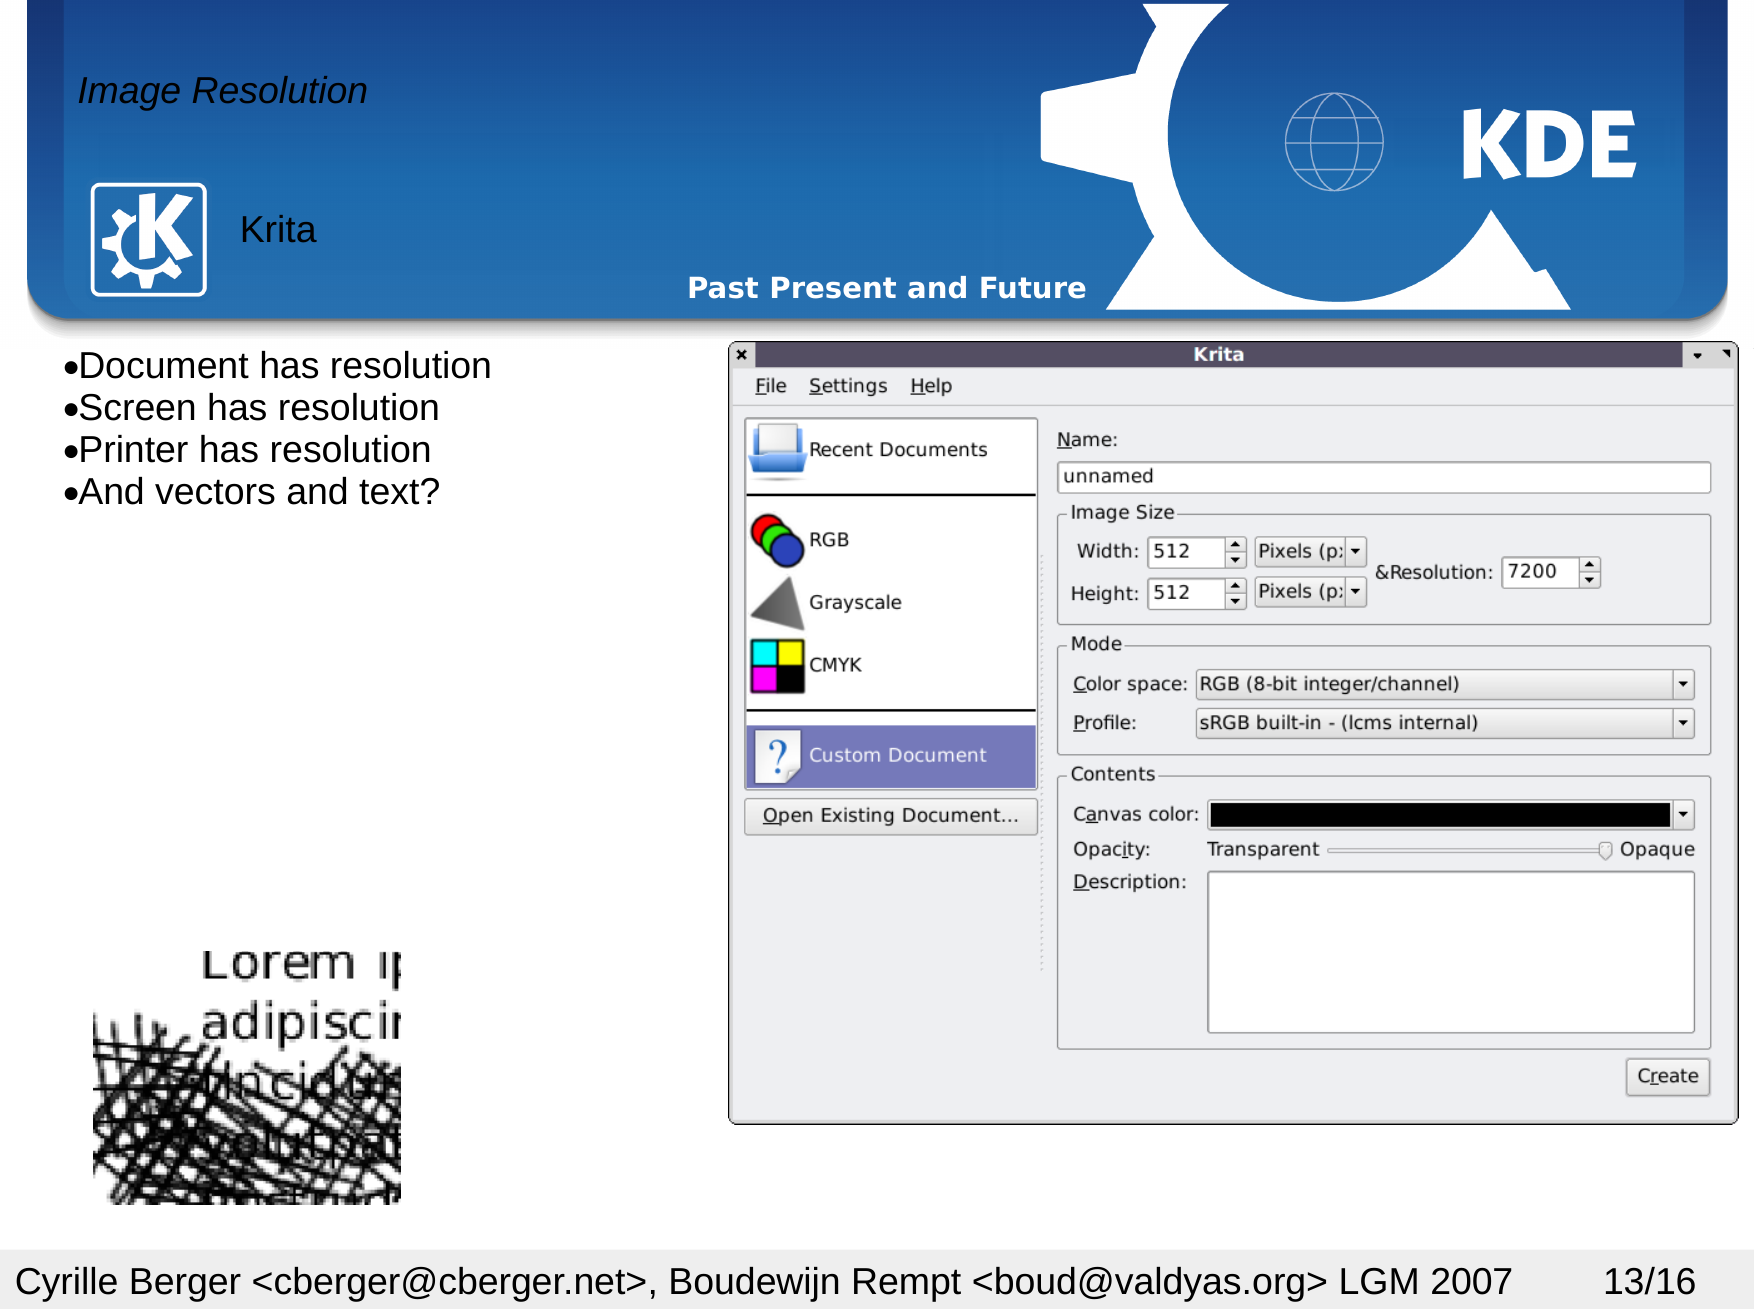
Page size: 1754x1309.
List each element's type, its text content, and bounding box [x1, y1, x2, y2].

picture [0, 0, 1754, 1125]
text_box Document has resolution Screen has resolution Printer has resolution And vectors and text? [49, 337, 709, 916]
picture [93, 951, 401, 1205]
text_box Image Resolution [62, 62, 1336, 190]
